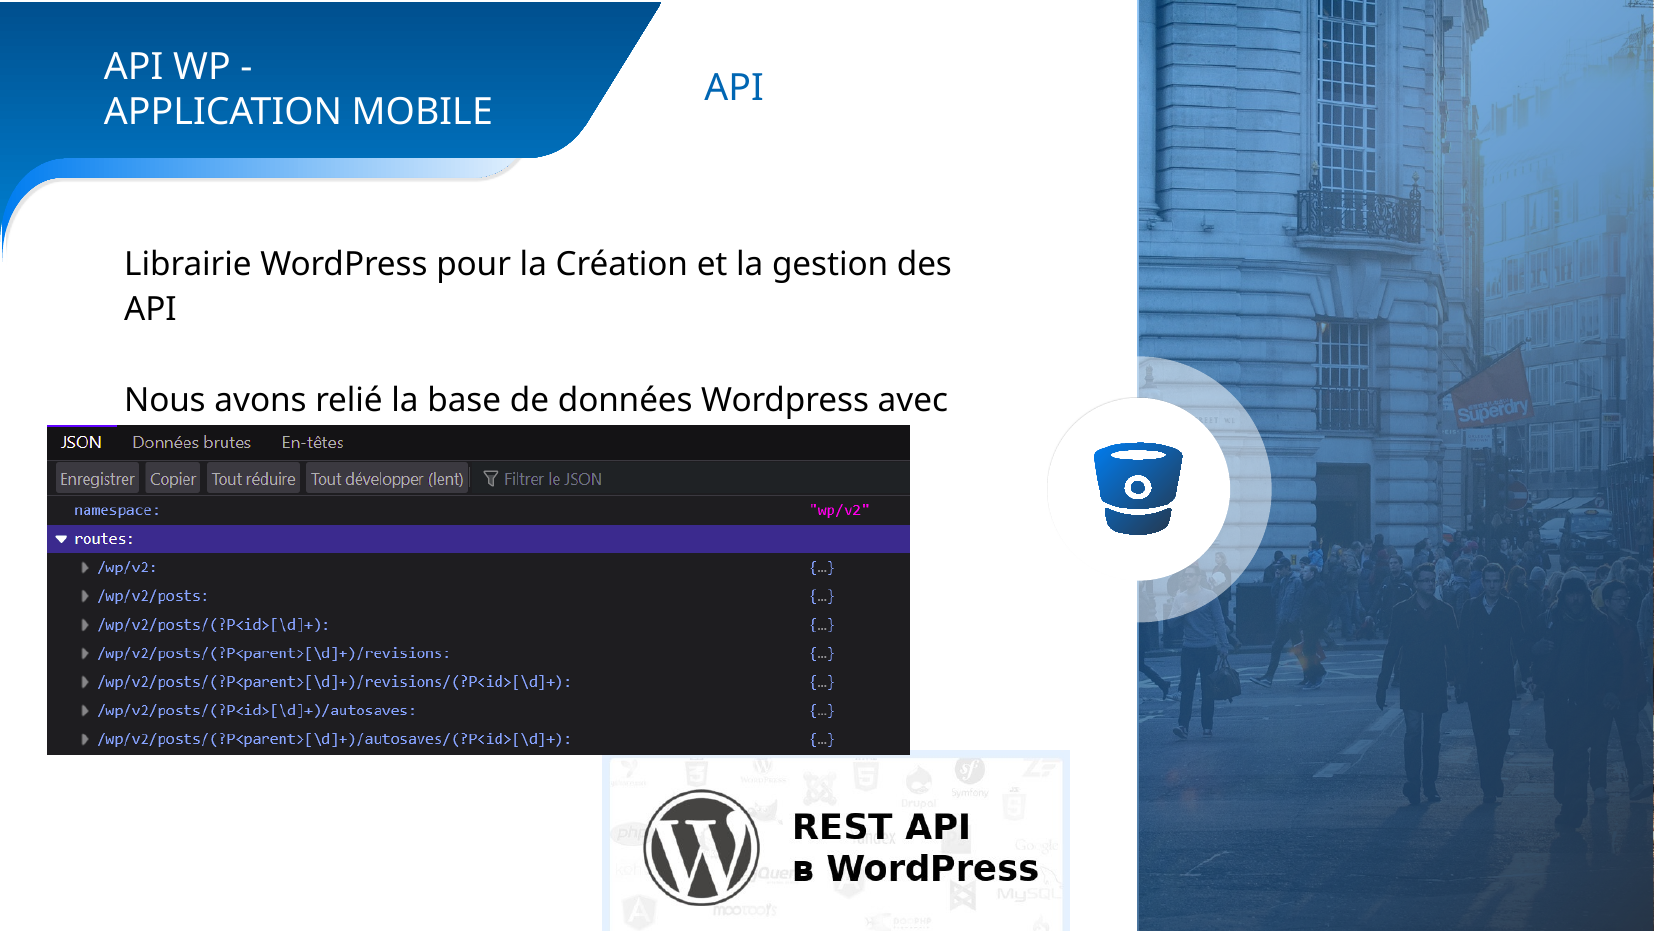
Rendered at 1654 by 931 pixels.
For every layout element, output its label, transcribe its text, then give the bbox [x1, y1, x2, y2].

text_box Librairie WordPress pour la Création et la gestion des API Nous avons relié la base de données Wordpress avec l’application mobile [109, 232, 1028, 439]
text_box [0, 2, 662, 263]
text_box API [689, 53, 815, 142]
picture [47, 425, 1070, 931]
text_box [1005, 0, 1654, 931]
text_box API WP - APPLICATION MOBILE [88, 34, 509, 185]
